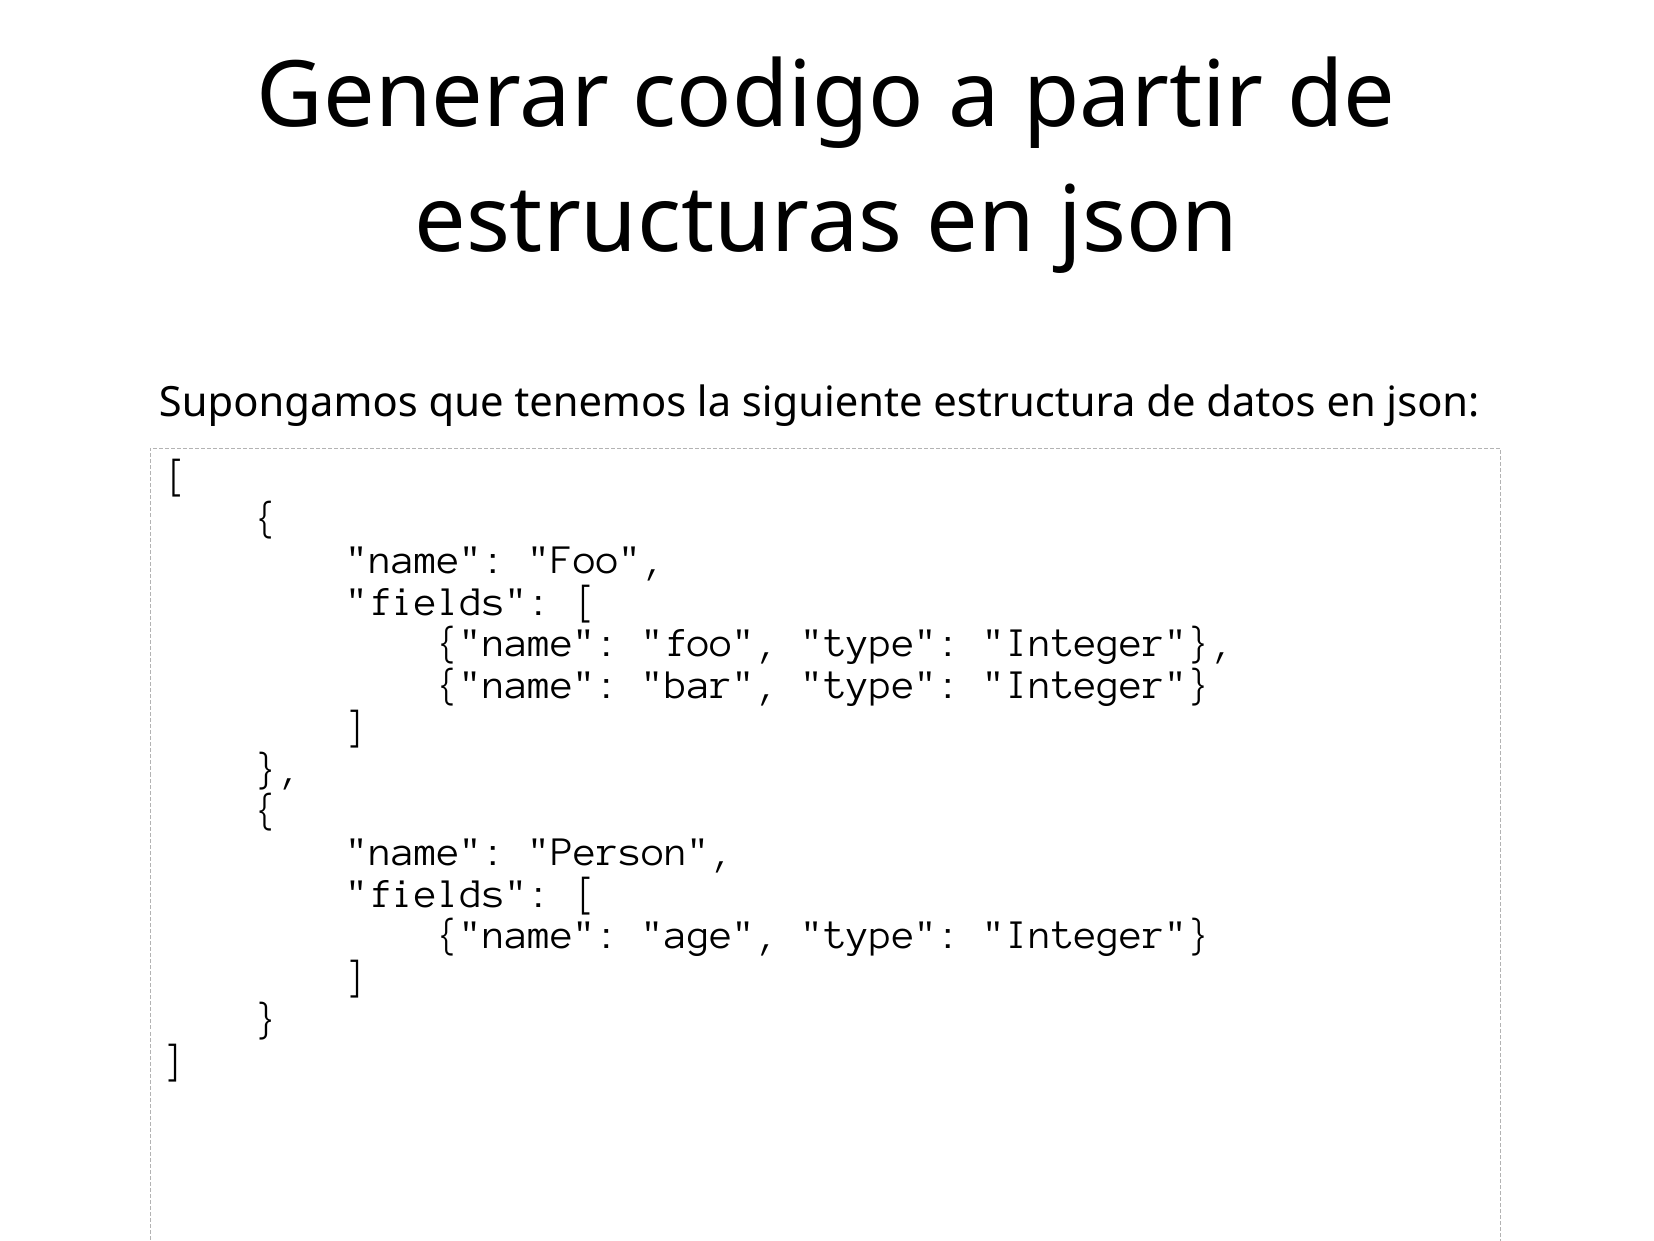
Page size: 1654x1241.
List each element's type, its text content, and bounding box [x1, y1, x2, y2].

text_box [ { "name": "Foo", "fields": [ {"name": "foo", "type": "Integer"}, {"name": "bar", "type": "Integer"} ] }, { "name": "Person", "fields": [ {"name": "age", "type": "Integer"} ] } ] [150, 448, 1501, 1090]
title Generar codigo a partir de estructuras en json [82, 31, 1571, 275]
text_box Supongamos que tenemos la siguiente estructura de datos en json: [144, 364, 1516, 435]
